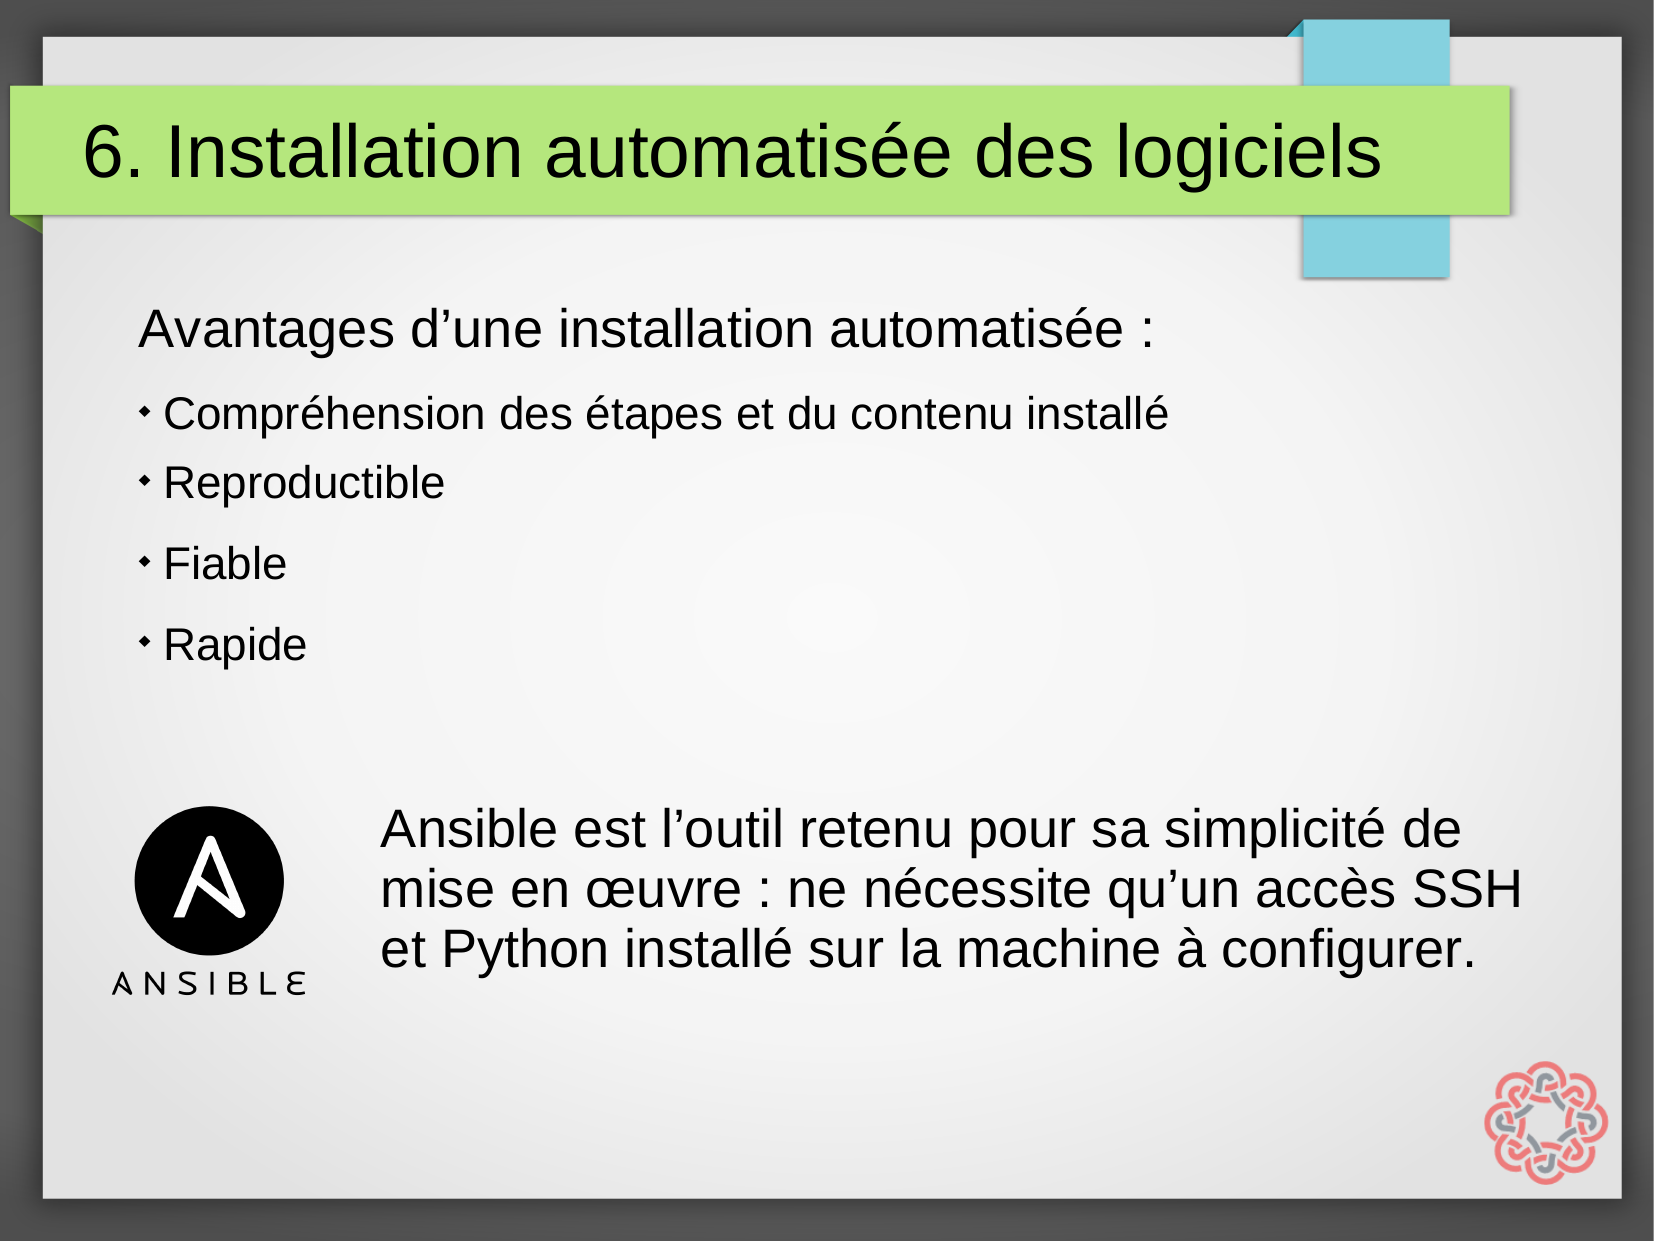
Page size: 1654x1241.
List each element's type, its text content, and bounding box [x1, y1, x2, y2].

title 6. Installation automatisée des logiciels [82, 65, 1406, 240]
text_box Ansible est l’outil retenu pour sa simplicité de mise en œuvre : ne nécessite qu’un accès SSH et Python installé sur la machine à configurer. [366, 791, 1548, 1048]
list Avantages d’une installation automatisée : Compréhension des étapes et du contenu installé Reproductible Fiable Rapide [82, 295, 1595, 1013]
picture [0, 0, 1654, 1241]
